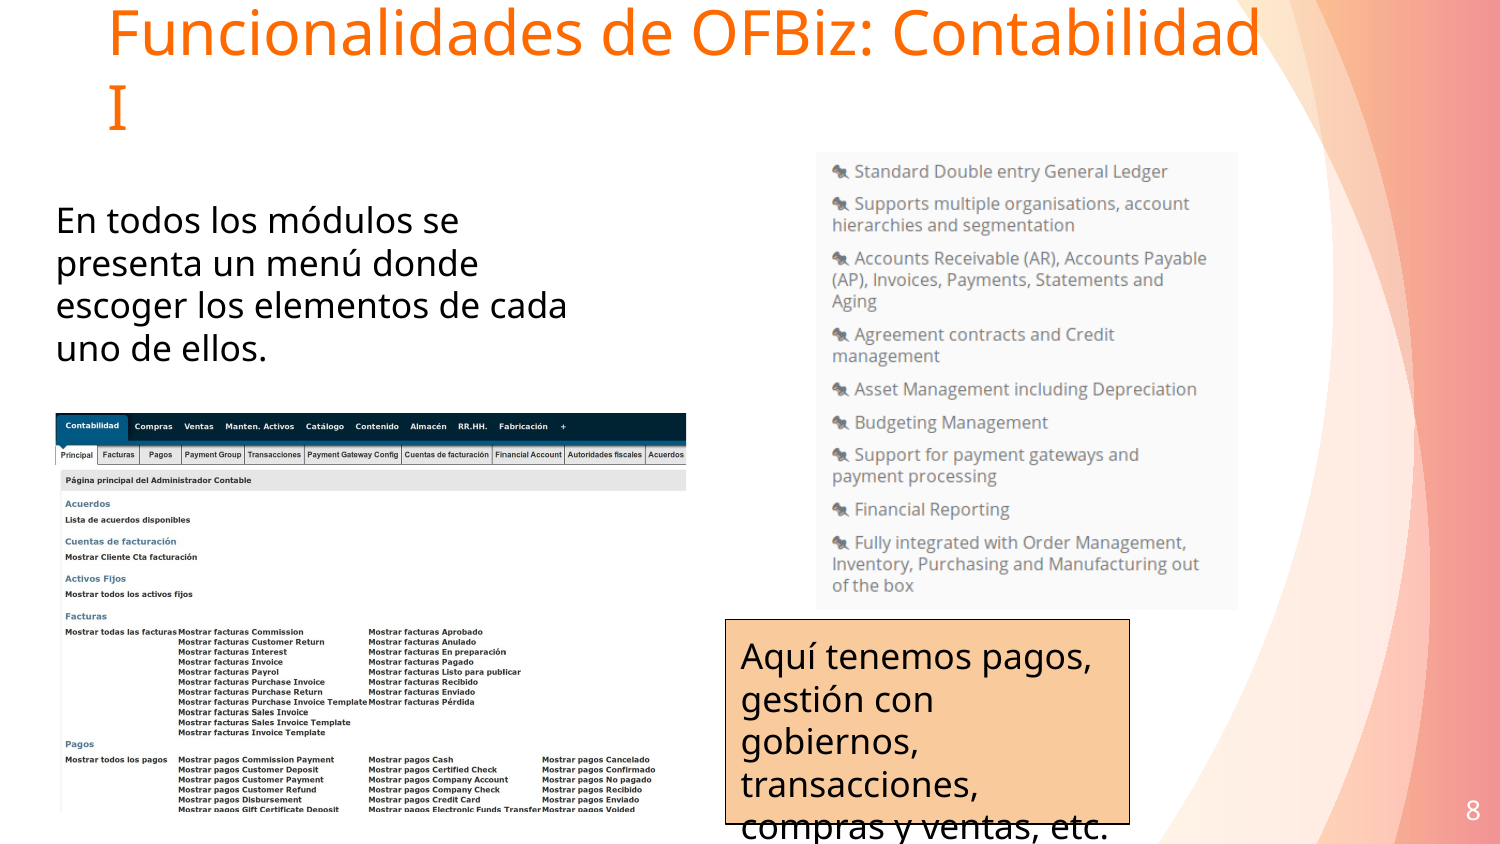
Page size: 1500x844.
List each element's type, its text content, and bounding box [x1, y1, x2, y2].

picture [225, 422, 261, 430]
picture [67, 423, 115, 429]
slide_number 1 [1391, 779, 1482, 844]
title Funcionalidades de OFBiz: Contabilidad I [107, 20, 1277, 144]
list En todos los módulos se presenta un menú donde escoger los elementos de cada uno de ellos. [55, 143, 588, 332]
picture [499, 423, 550, 430]
picture [184, 422, 213, 431]
picture [264, 422, 295, 430]
text_box Aquí tenemos pagos, gestión con gobiernos, transacciones, compras y ventas, etc. [725, 619, 1130, 825]
picture [816, 152, 1238, 610]
picture [458, 423, 487, 430]
picture [55, 445, 687, 812]
picture [306, 422, 345, 432]
picture [55, 413, 174, 440]
picture [361, 422, 399, 430]
picture [411, 422, 447, 431]
